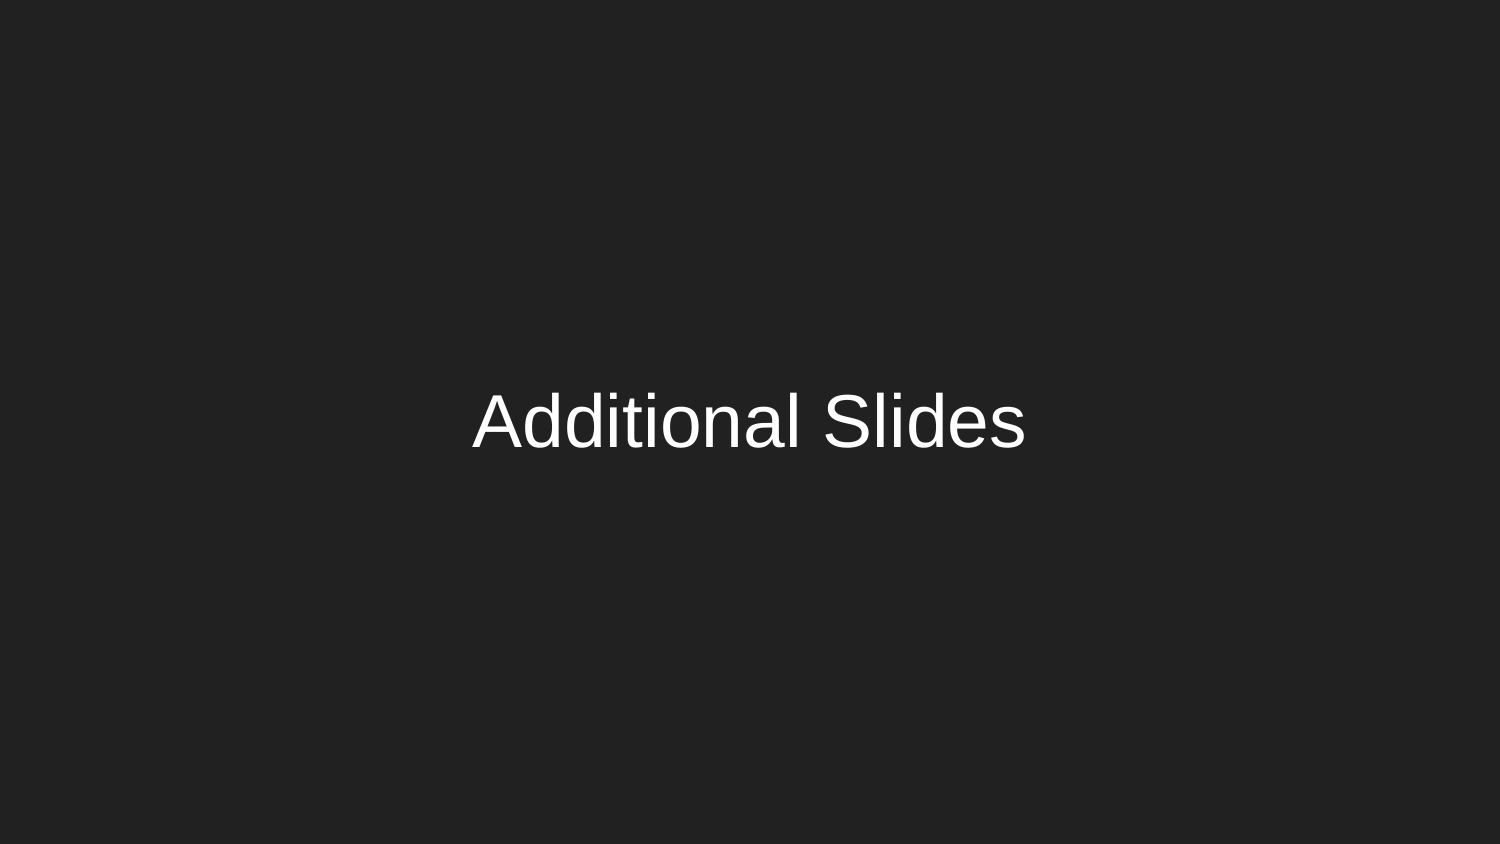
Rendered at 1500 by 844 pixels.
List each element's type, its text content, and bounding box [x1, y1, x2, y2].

title Additional Slides [51, 352, 1449, 491]
